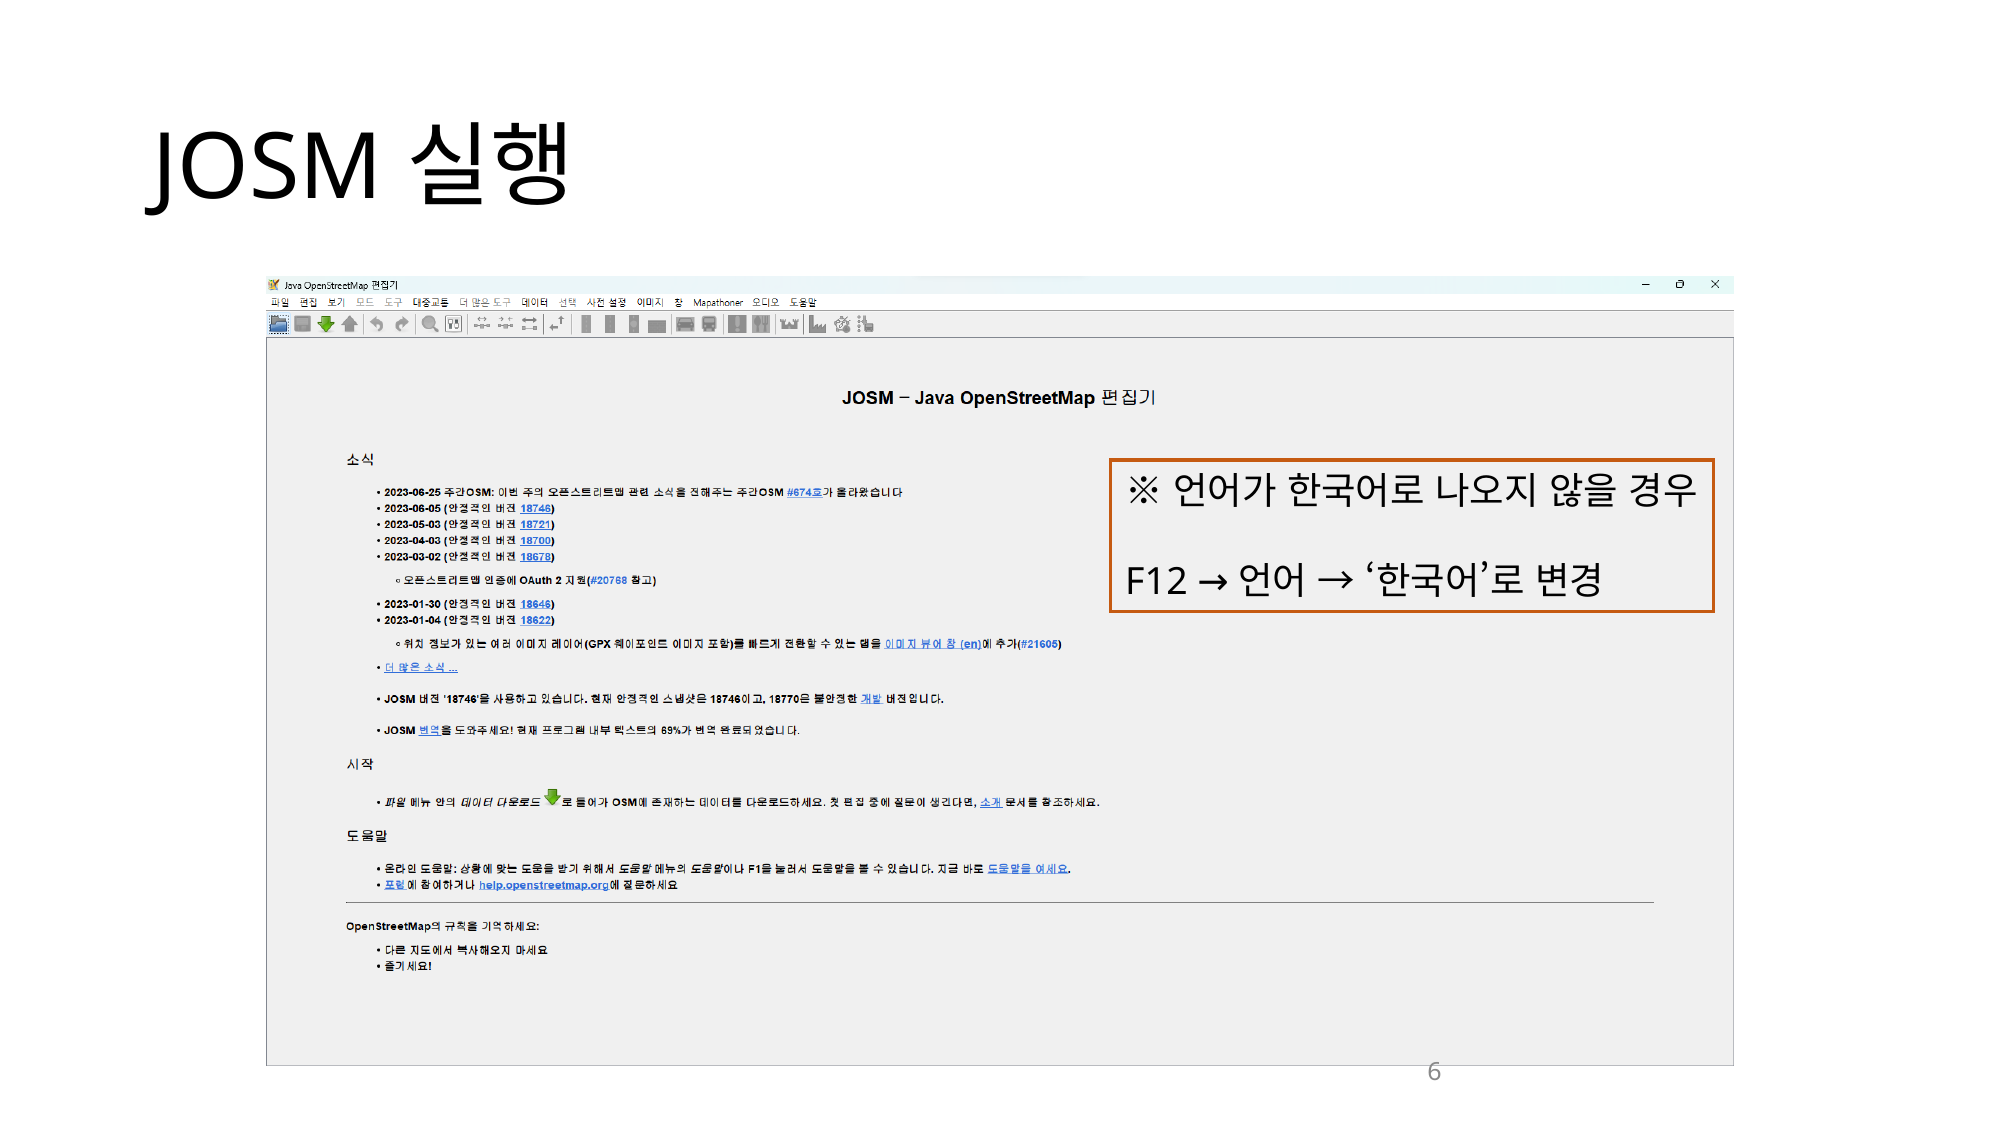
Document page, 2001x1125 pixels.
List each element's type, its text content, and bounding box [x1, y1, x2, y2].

text_box <숫자> [1412, 1042, 1863, 1103]
title JOSM 실행 [137, 59, 1863, 278]
text_box ※ 언어가 한국어로 나오지 않을 경우 F12 → 언어 → ‘한국어’로 변경 [1110, 459, 1688, 612]
picture [266, 276, 1734, 1066]
